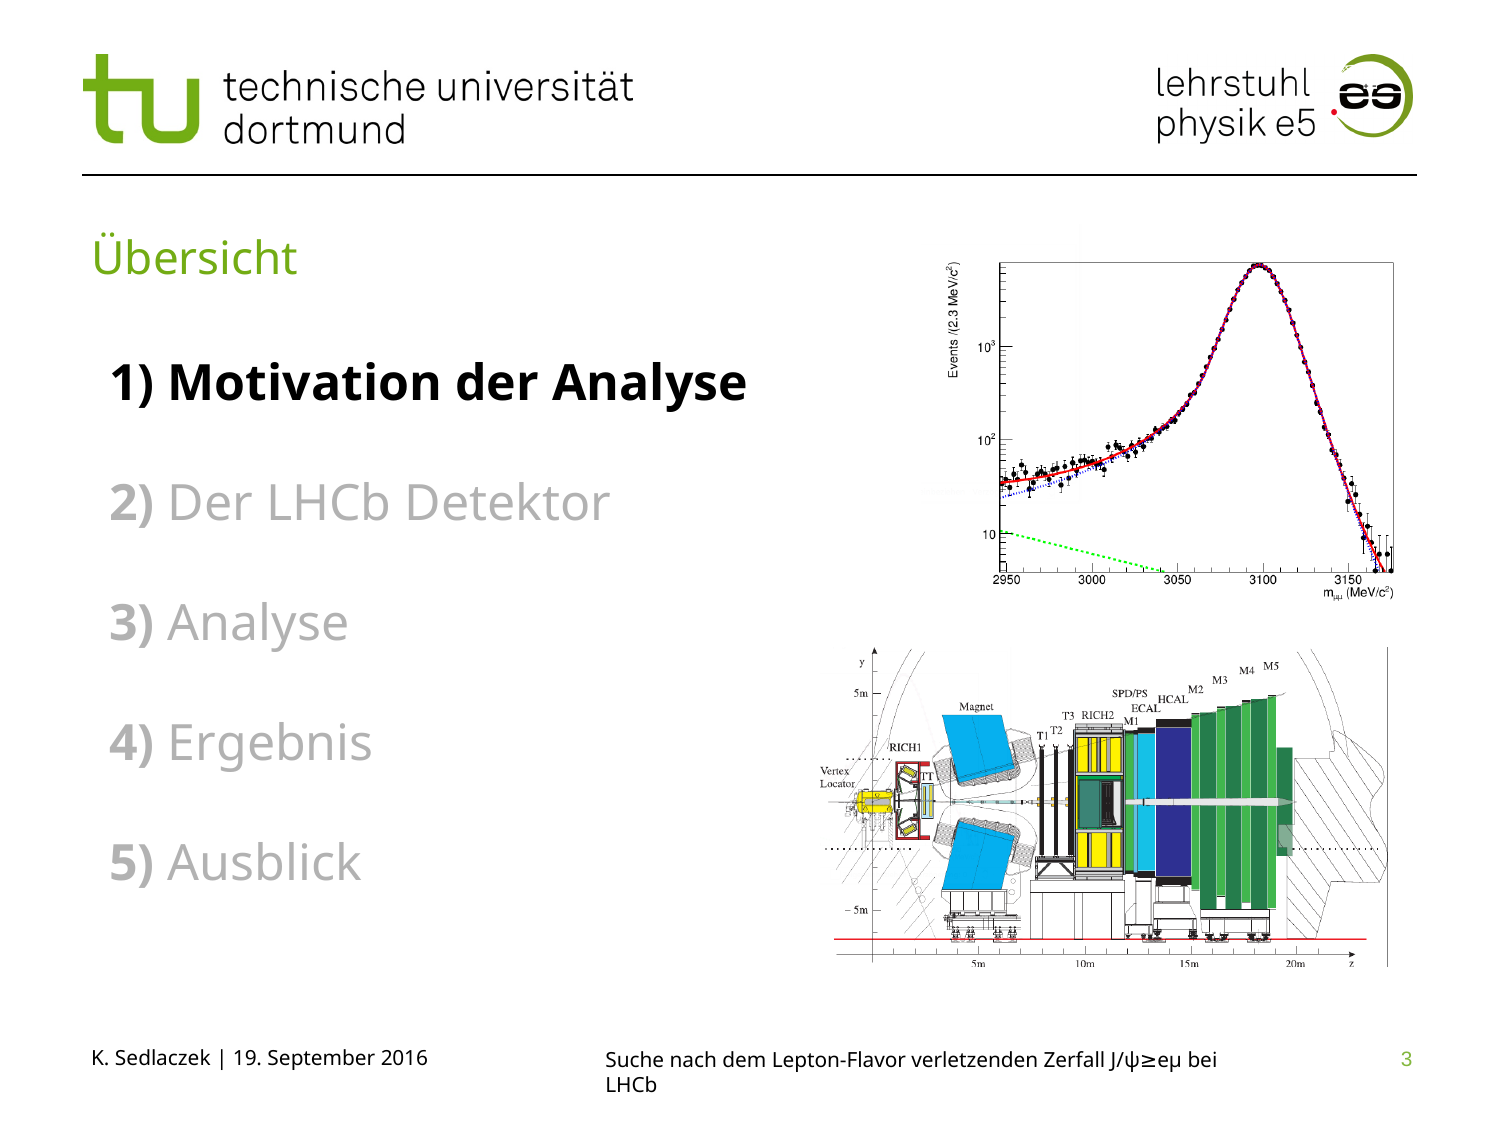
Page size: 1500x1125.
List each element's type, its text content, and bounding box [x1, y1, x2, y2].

text_box 1) Motivation der Analyse 2) Der LHCb Detektor 3) Analyse 4) Ergebnis 5) Ausblick [94, 342, 1323, 898]
text_box Suche nach dem Lepton-Flavor verletzenden Zerfall J/ψ≥eµ bei LHCb [590, 1039, 1288, 1093]
text_box K. Sedlaczek | 19. September 2016 [76, 1037, 513, 1113]
title Übersicht [76, 174, 1411, 337]
picture [921, 224, 1444, 609]
picture [820, 647, 1388, 967]
picture [83, 54, 633, 144]
picture [1158, 54, 1413, 144]
